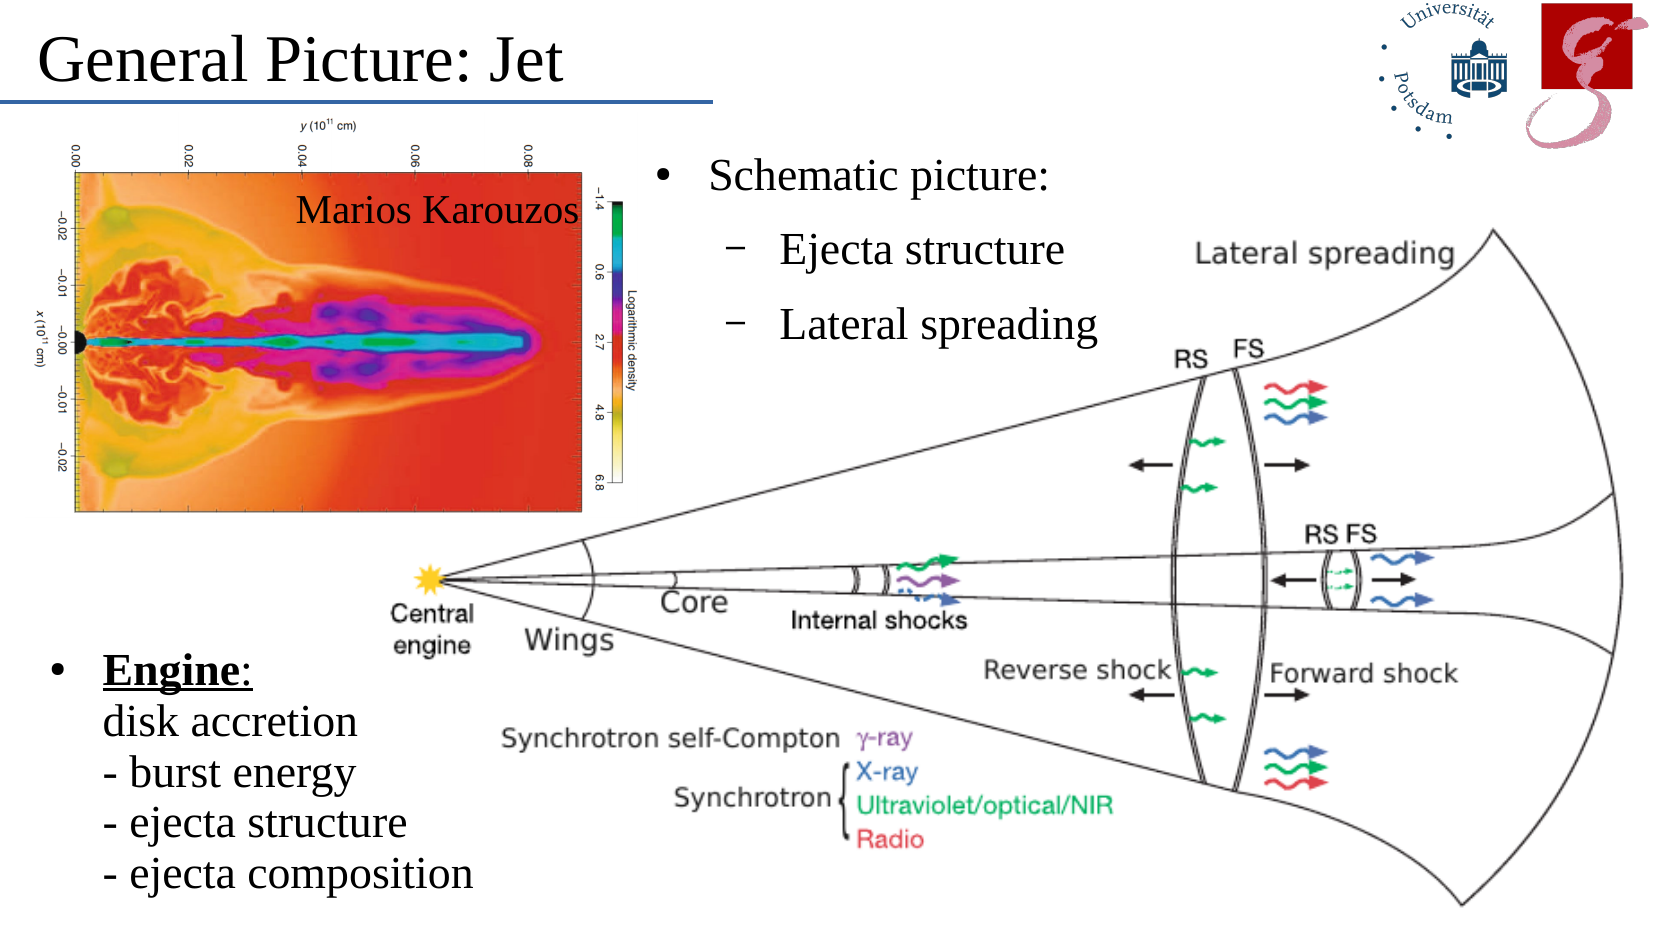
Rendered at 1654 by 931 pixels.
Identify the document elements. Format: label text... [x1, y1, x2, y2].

picture [1375, 0, 1654, 154]
list Schematic picture: Ejecta structure Lateral spreading [637, 150, 1276, 376]
picture [25, 112, 1654, 931]
text_box Engine: disk accretion - burst energy - ejecta structure - ejecta composition [17, 637, 488, 882]
list Marios Karouzos [237, 187, 638, 263]
picture [433, 882, 444, 887]
title General Picture: Jet [37, 0, 1375, 118]
